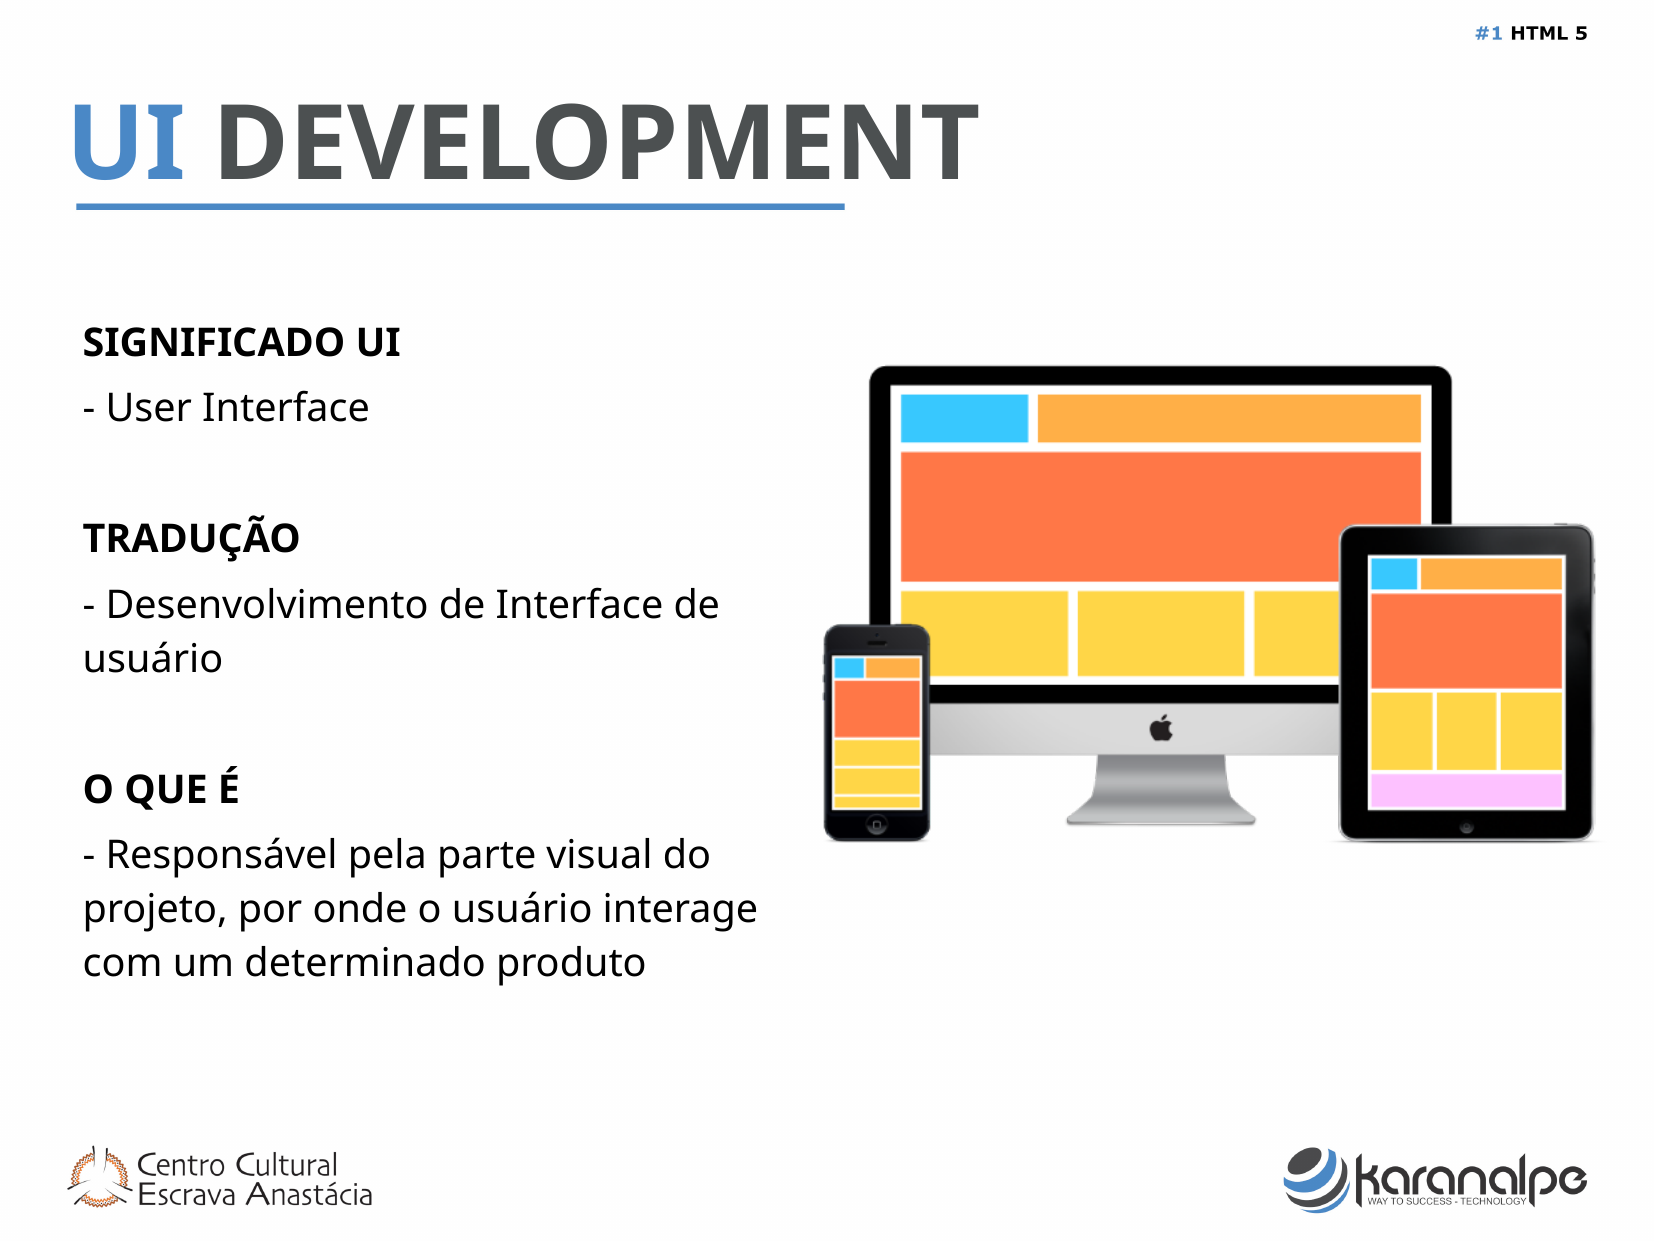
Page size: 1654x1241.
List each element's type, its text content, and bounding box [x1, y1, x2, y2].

title UI DEVELOPMENT [66, 35, 1555, 243]
picture [0, 0, 1654, 1241]
list SIGNIFICADO UI - User Interface TRADUÇÃO - Desenvolvimento de Interface de usuário O QUE É - Responsável pela parte visual do projeto, por onde o usuário interage com um determinado produto [82, 313, 768, 1099]
